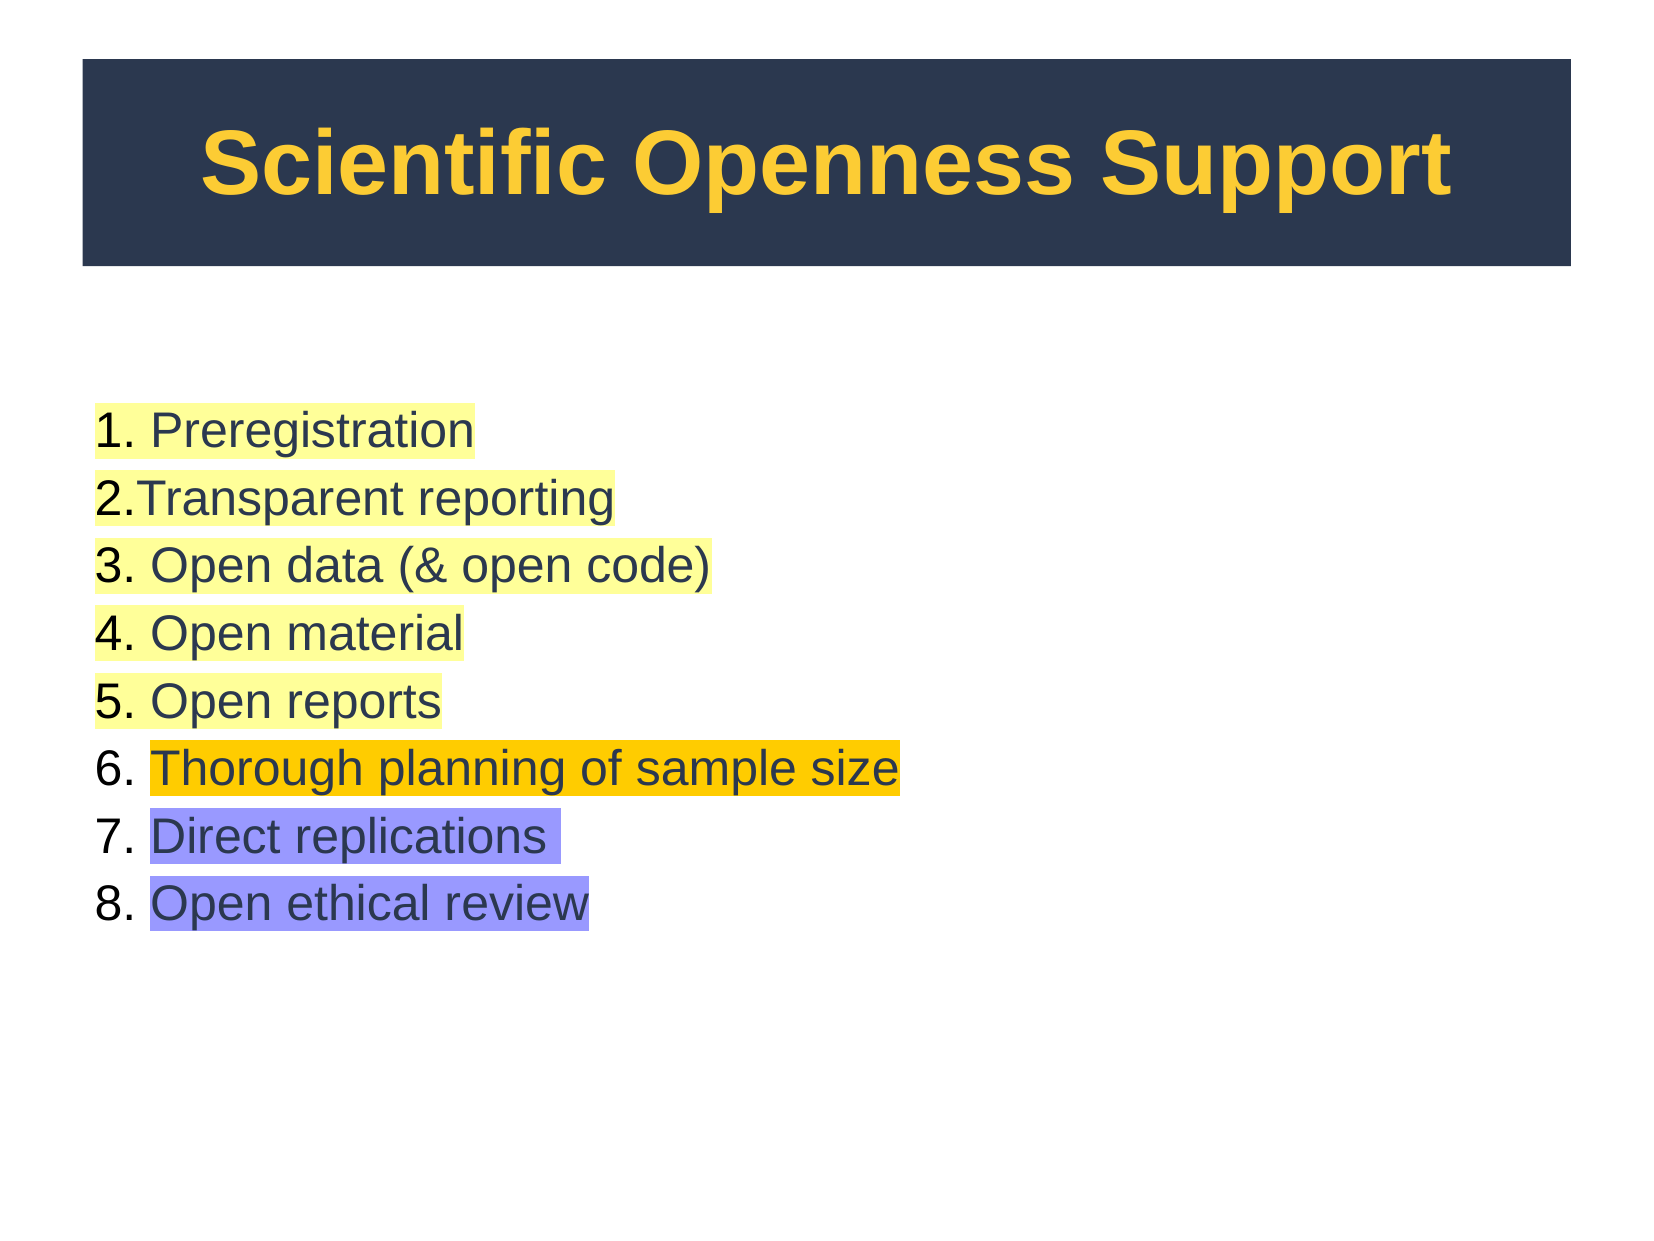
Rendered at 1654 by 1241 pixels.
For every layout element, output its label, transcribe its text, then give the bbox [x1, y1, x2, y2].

subtitle Preregistration Transparent reporting Open data (& open code) Open material Open reports Thorough planning of sample size Direct replications Open ethical review [94, 306, 1583, 1028]
title Scientific Openness Support [82, 59, 1571, 267]
